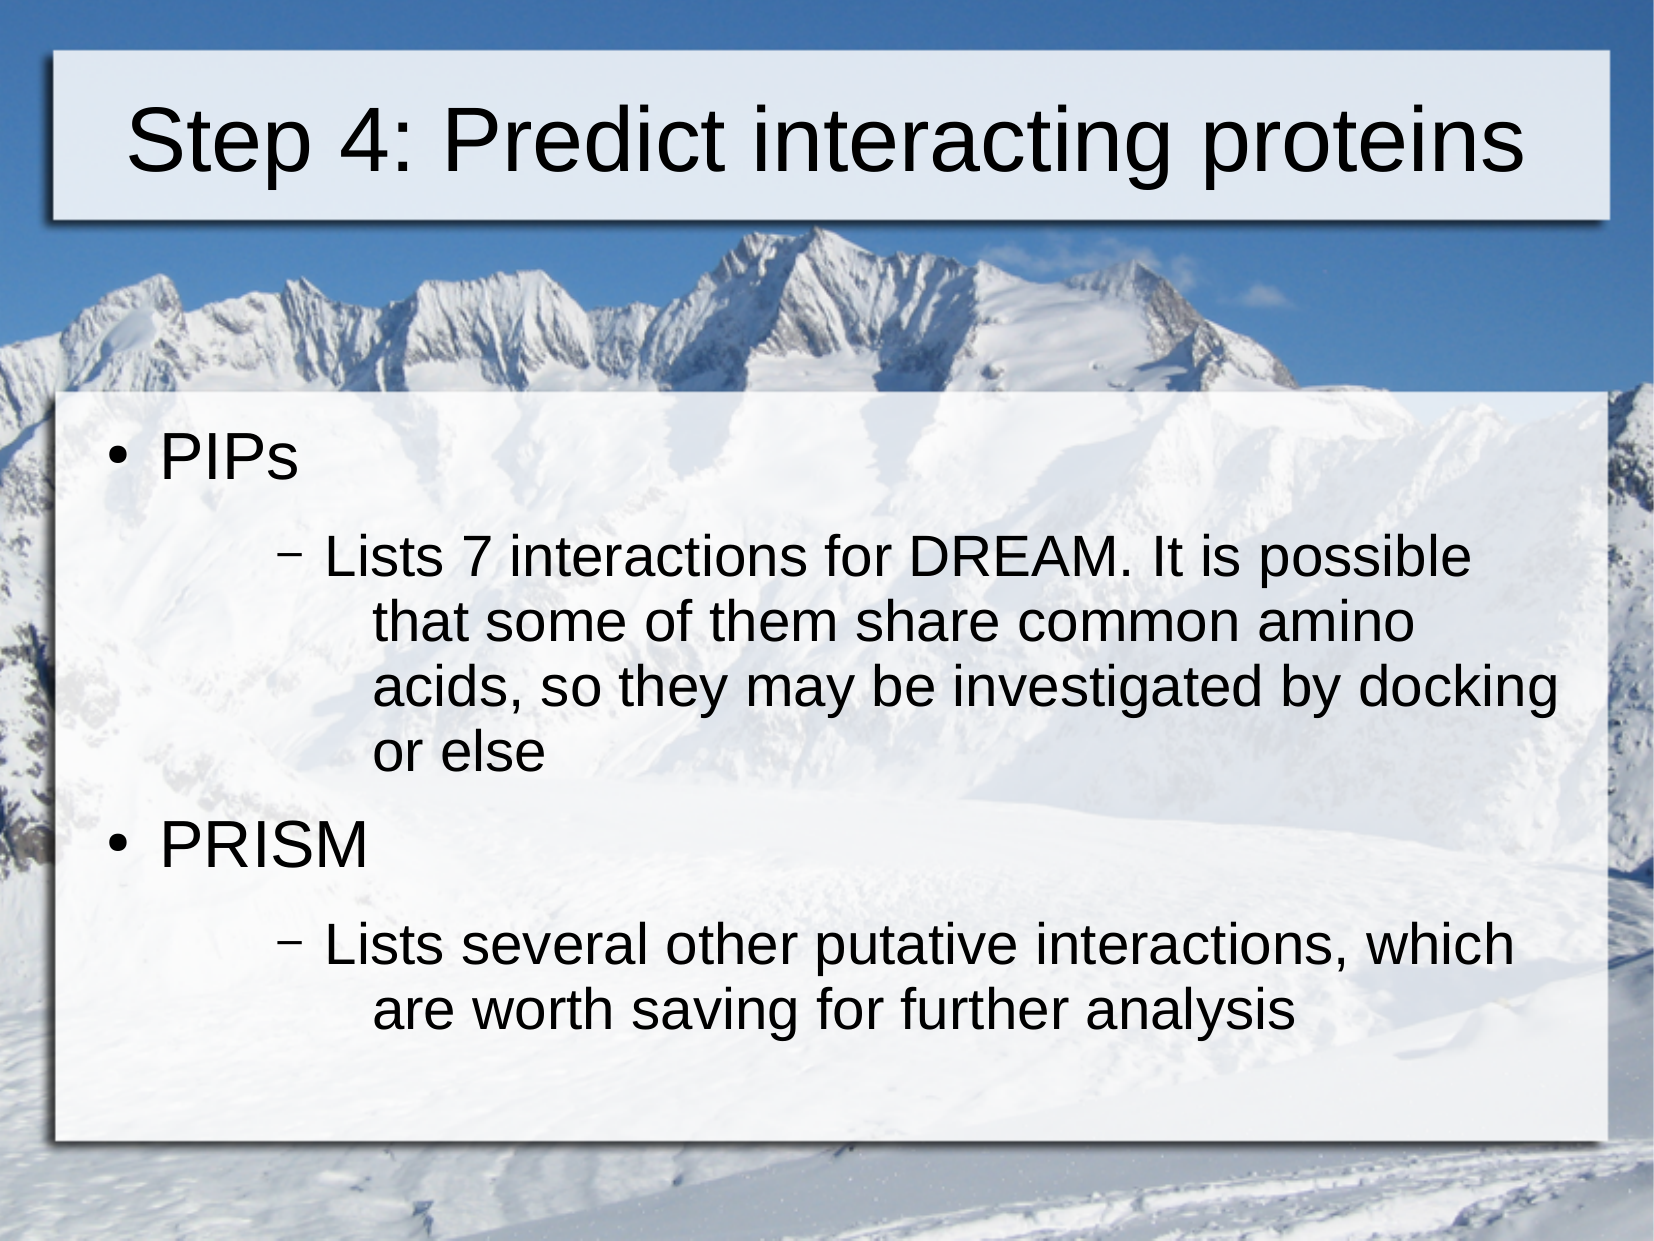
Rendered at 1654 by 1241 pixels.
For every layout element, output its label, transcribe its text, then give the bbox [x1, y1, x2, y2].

title Step 4: Predict interacting proteins [59, 68, 1595, 212]
picture [0, 0, 1654, 1241]
list PIPs Lists 7 interactions for DREAM. It is possible that some of them share common amino acids, so they may be investigated by docking or else PRISM Lists several other putative interactions, which are worth saving for further analysis [88, 419, 1571, 1224]
